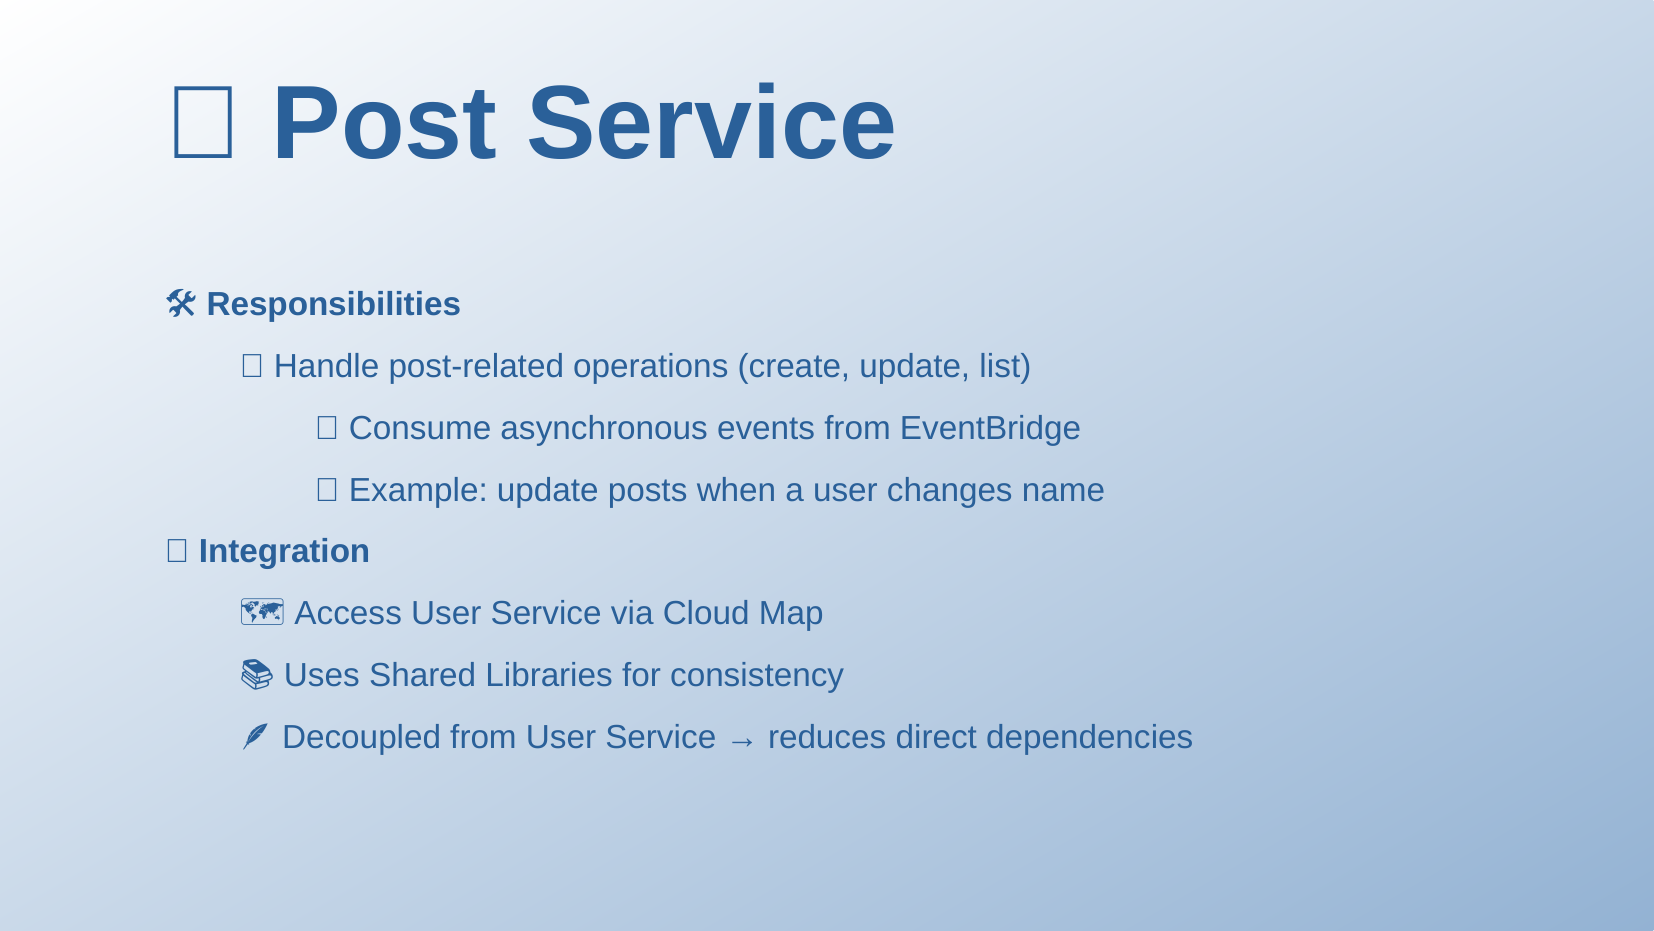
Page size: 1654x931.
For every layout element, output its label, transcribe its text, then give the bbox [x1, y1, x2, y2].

text_box 📝 Post Service [149, 57, 1613, 189]
text_box 🛠️ Responsibilities 🧩 Handle post-related operations (create, update, list) 🔄 Consume asynchronous events from EventBridge 📌 Example: update posts when a user changes name 🔗 Integration 🗺️ Access User Service via Cloud Map 📚 Uses Shared Libraries for consistency 🪶 Decoupled from User Service → reduces direct dependencies [149, 278, 1388, 825]
